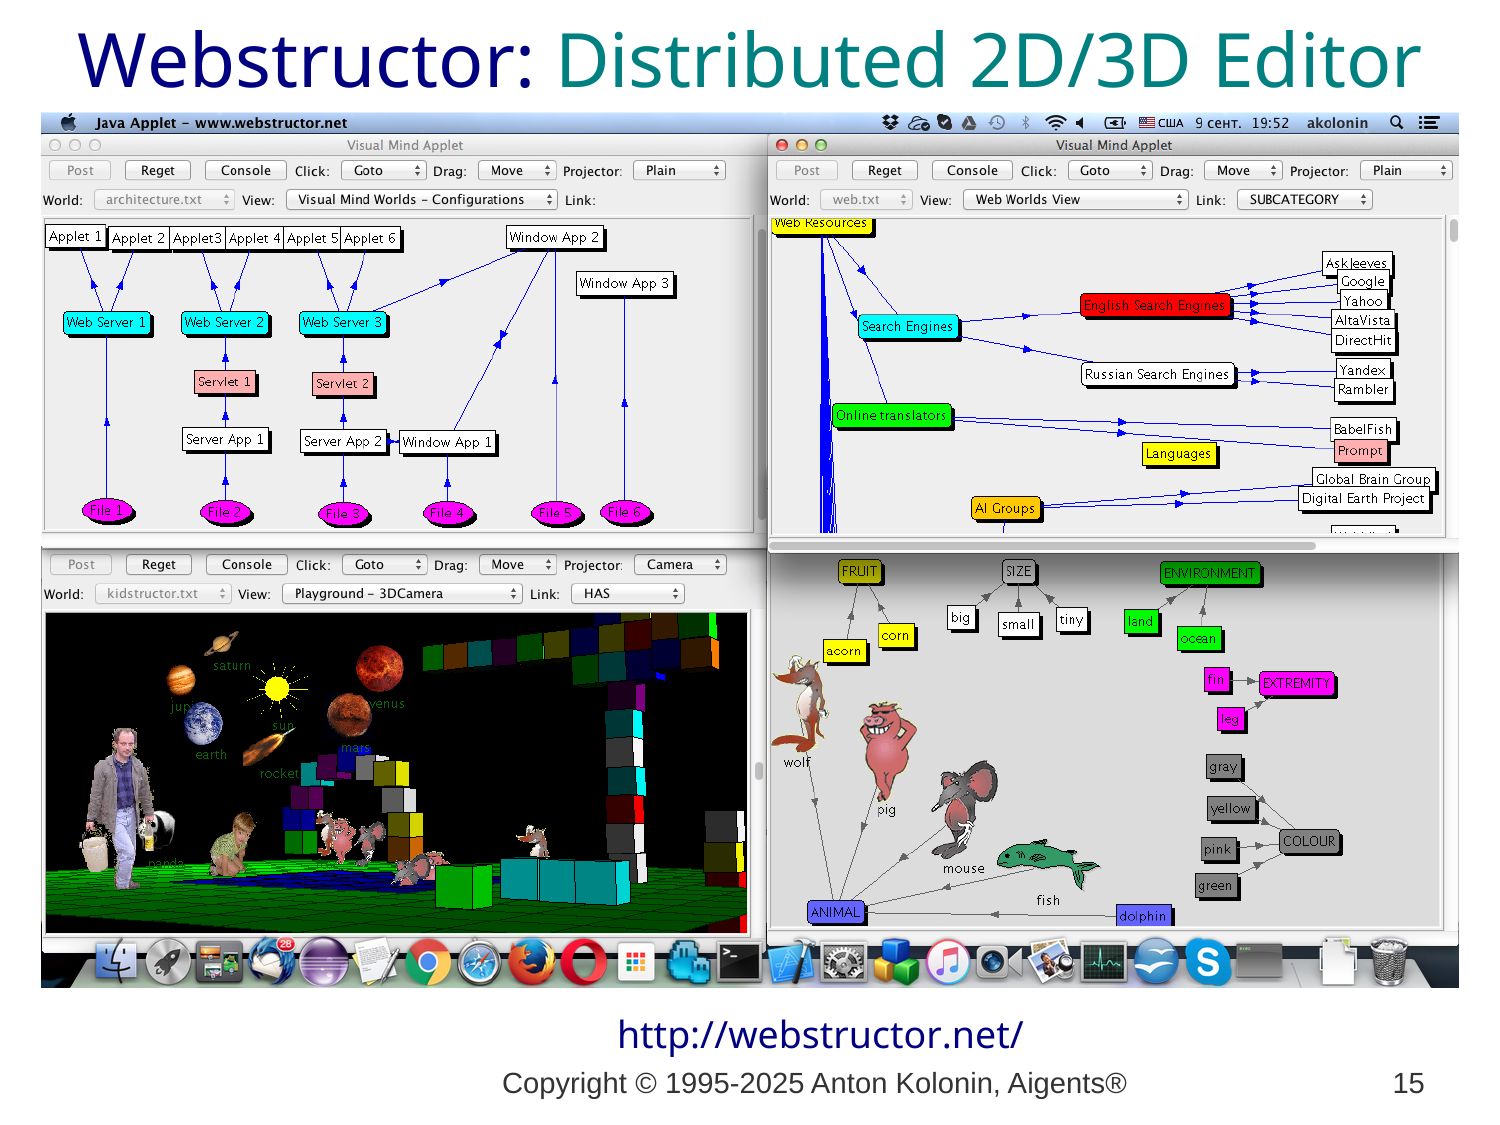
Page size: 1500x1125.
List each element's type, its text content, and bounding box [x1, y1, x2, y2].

text_box Webstructor: Distributed 2D/3D Editor [0, 0, 1500, 119]
picture [41, 112, 1459, 988]
text_box http://webstructor.net/ [602, 1003, 1015, 1065]
